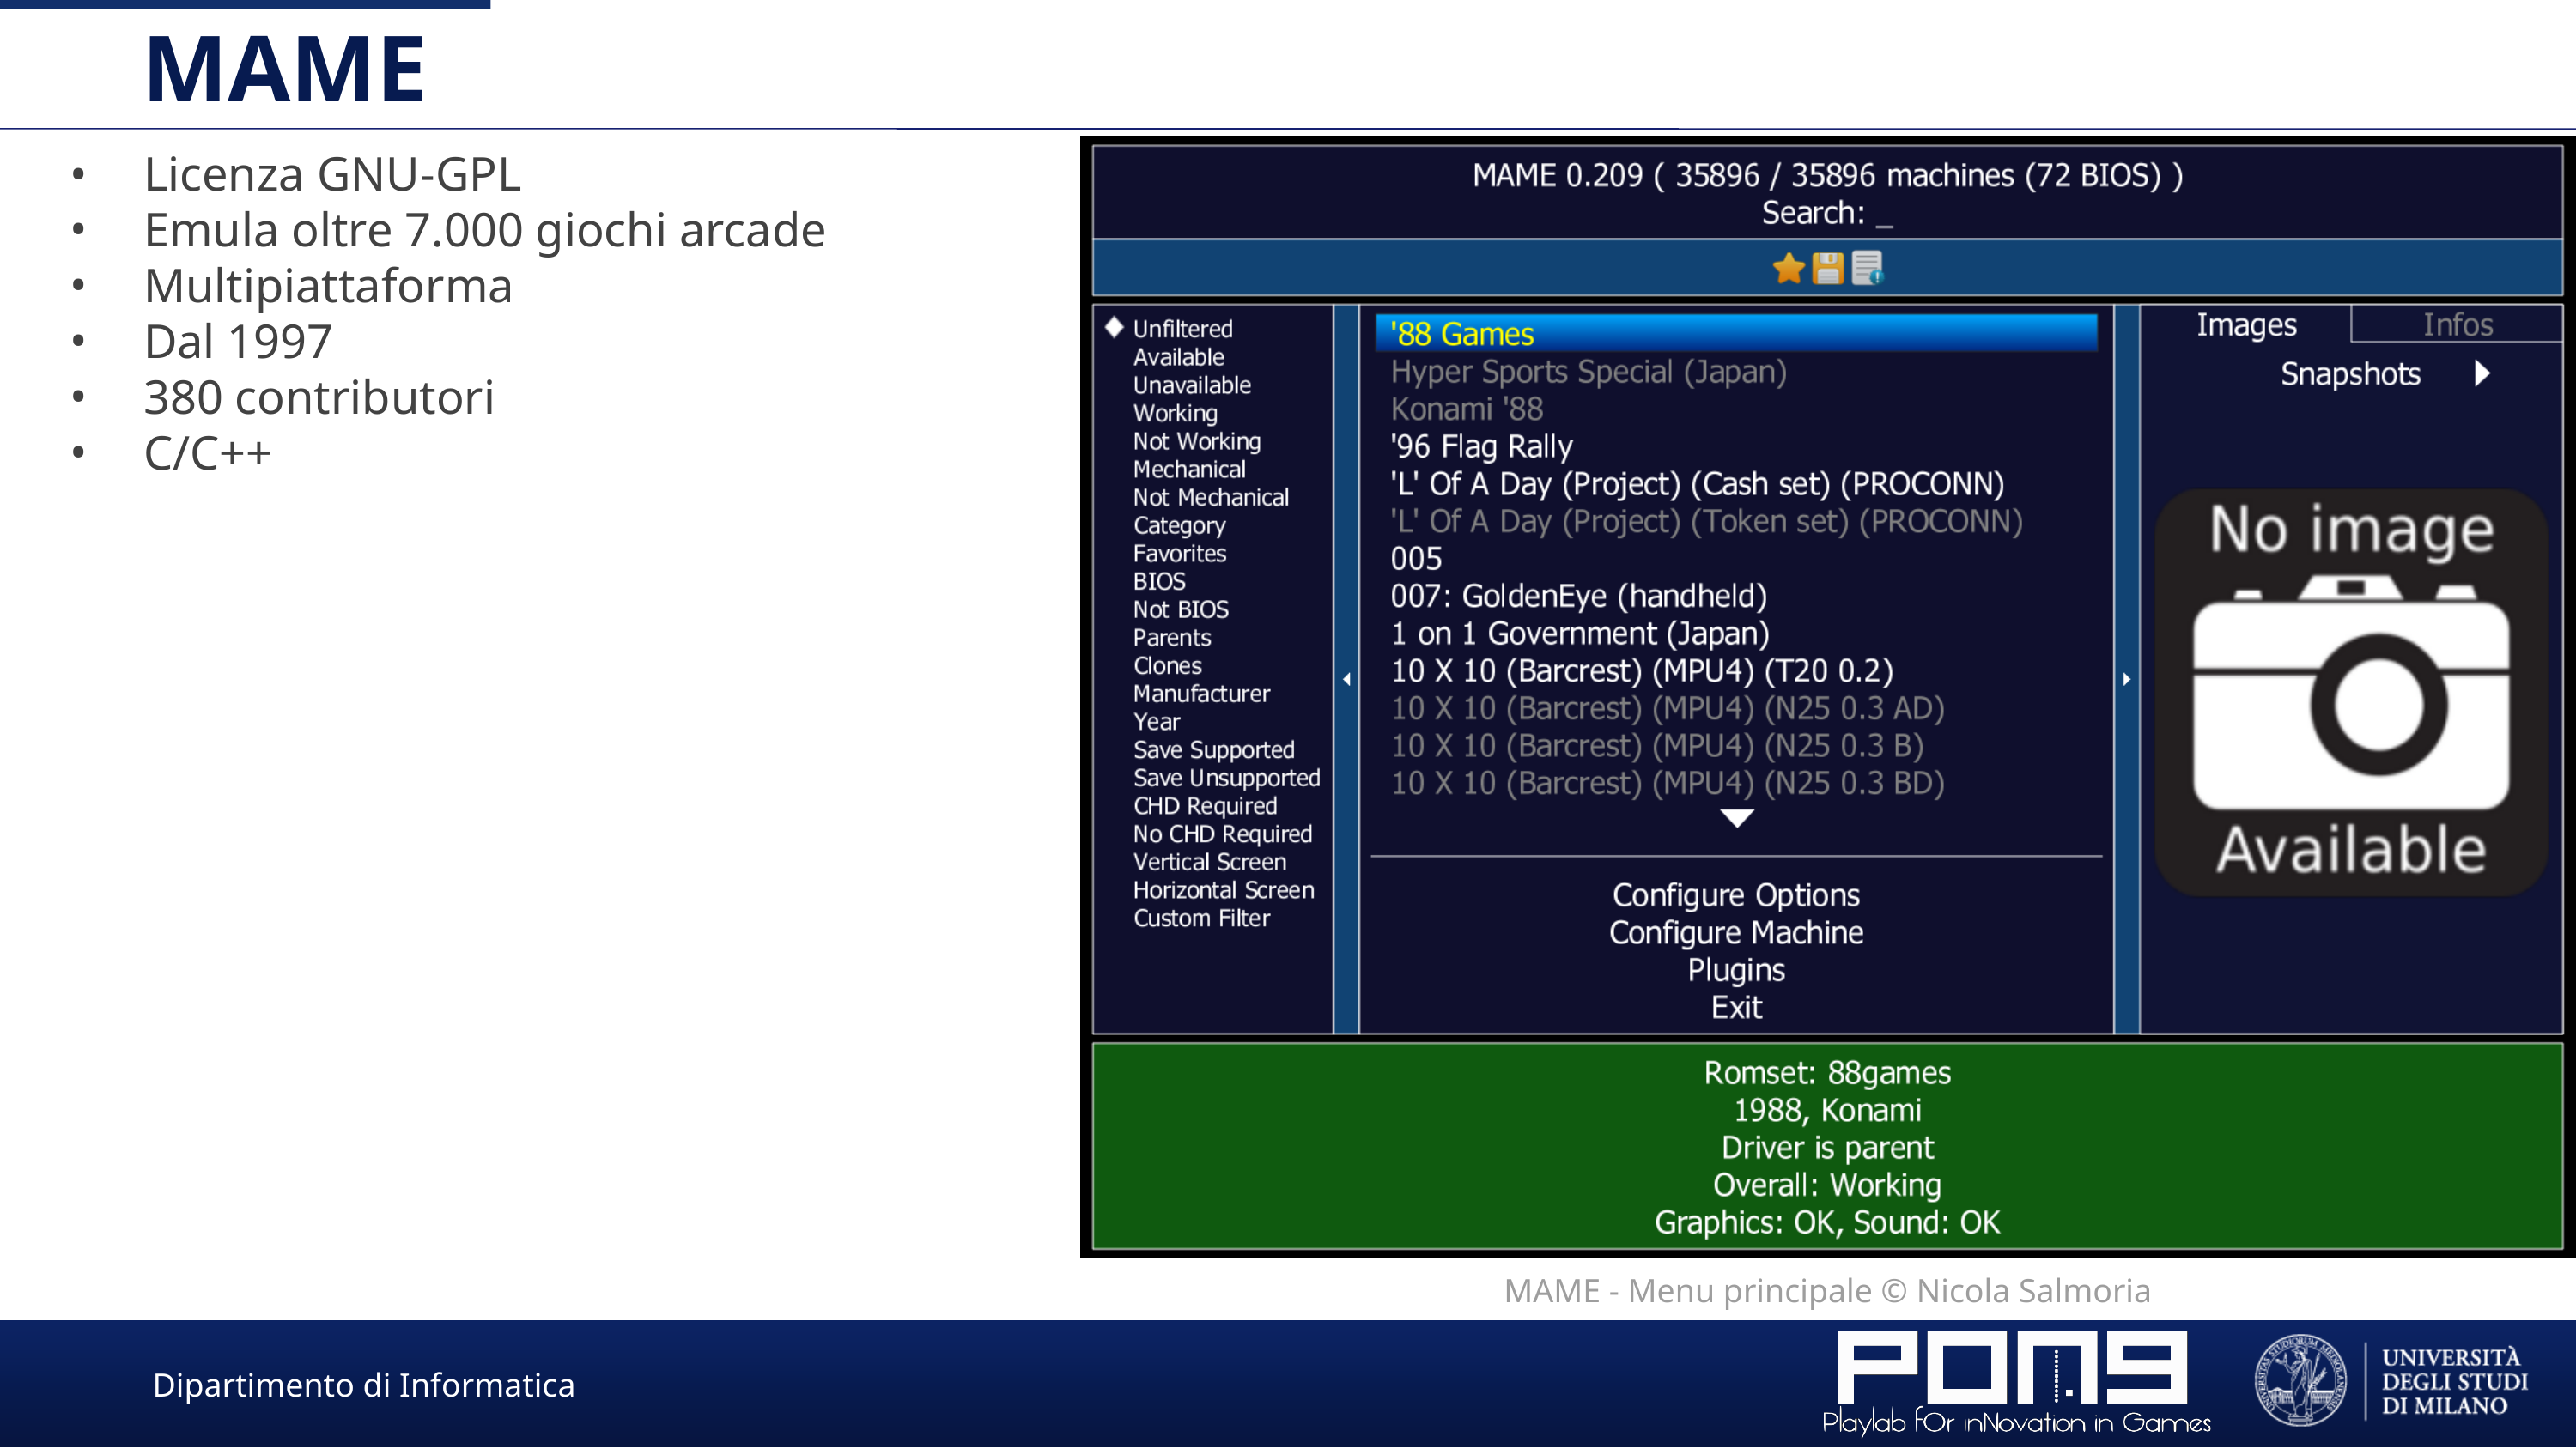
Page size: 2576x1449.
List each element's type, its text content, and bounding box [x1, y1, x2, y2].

picture [1080, 136, 2576, 1258]
text_box MAME - Menu principale © Nicola Salmoria [1080, 1258, 2576, 1323]
title MAME [118, 0, 2308, 124]
text_box Dipartimento di Informatica [129, 1336, 1245, 1433]
list Licenza GNU-GPL Emula oltre 7.000 giochi arcade Multipiattaforma Dal 1997 380 contributori C/C++ [30, 132, 994, 1000]
text_box [0, 0, 491, 9]
picture [0, 1320, 2576, 1447]
